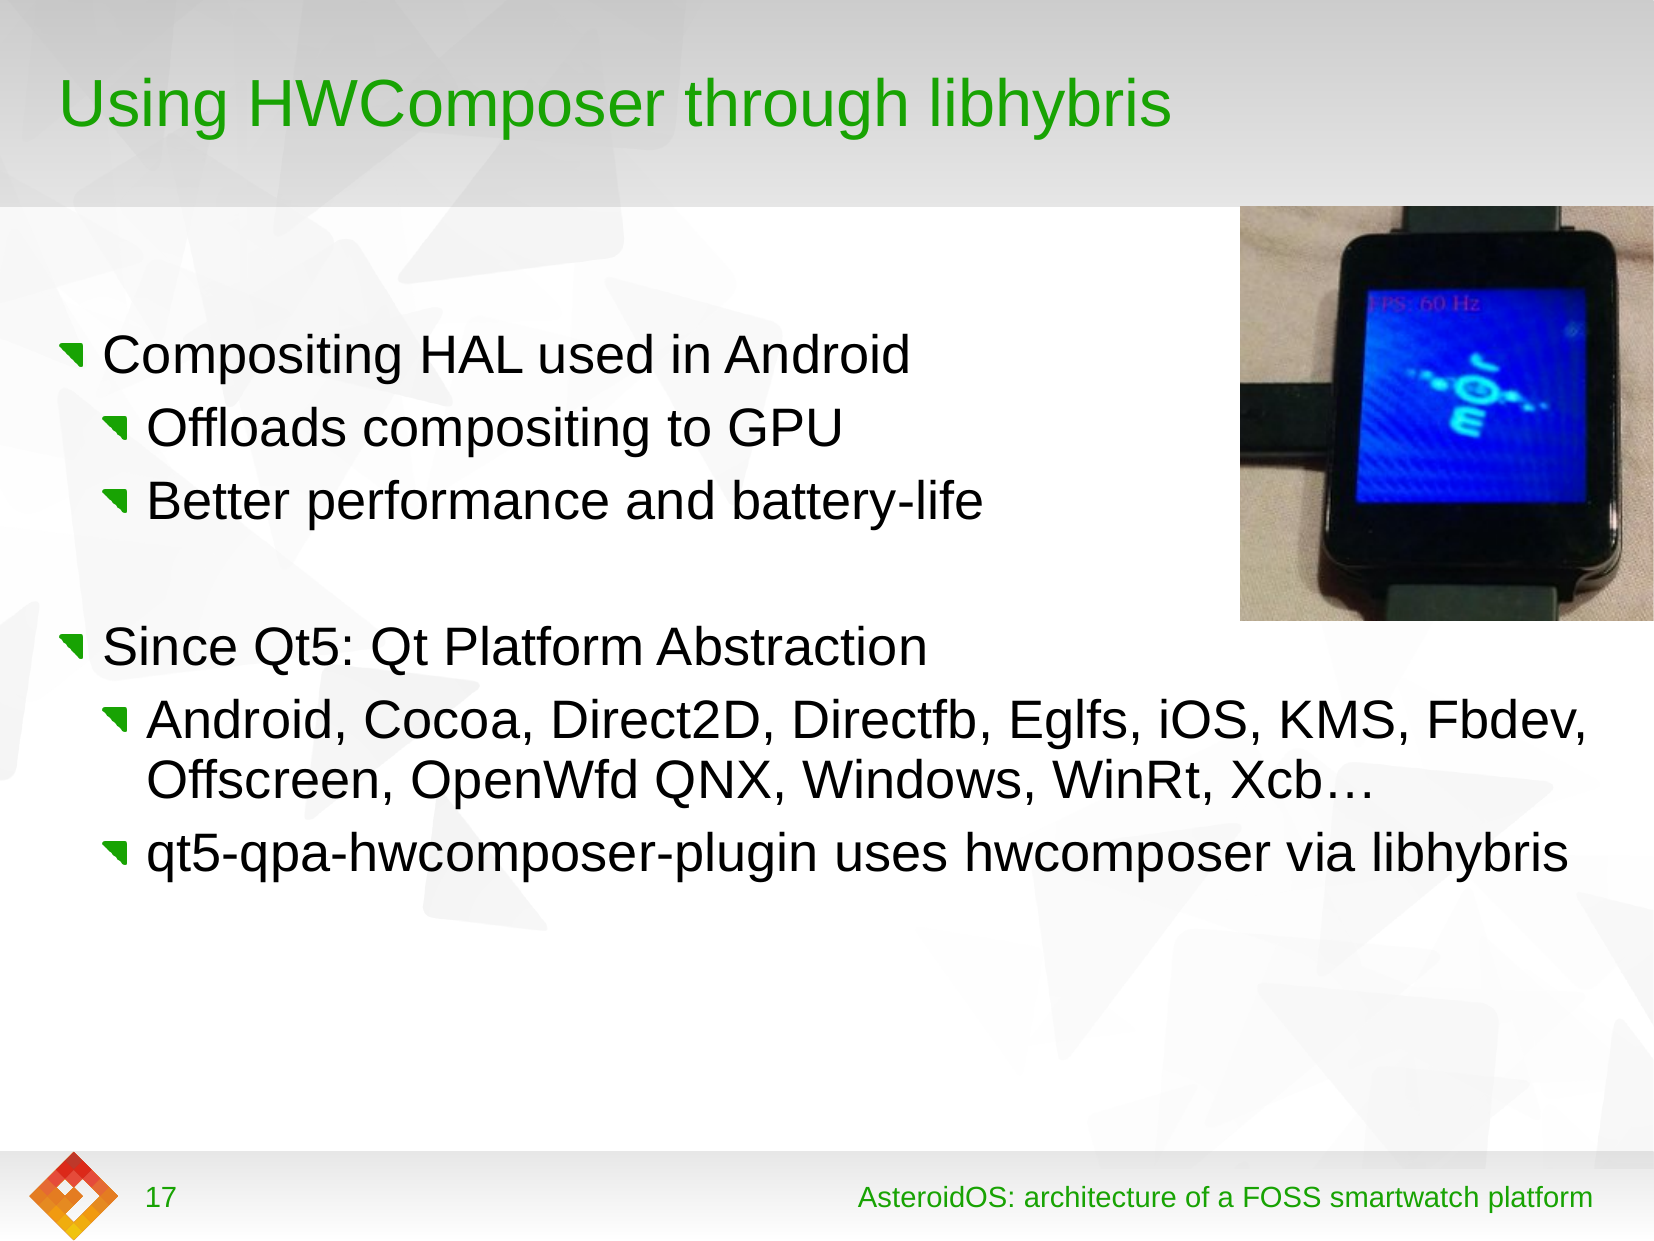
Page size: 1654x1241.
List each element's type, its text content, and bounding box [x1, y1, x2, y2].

picture [0, 0, 783, 931]
picture [915, 206, 1654, 1169]
list Compositing HAL used in Android Offloads compositing to GPU Better performance and battery-life Since Qt5: Qt Platform Abstraction Android, Cocoa, Direct2D, Directfb, Eglfs, iOS, KMS, Fbdev, Offscreen, OpenWfd QNX, Windows, WinRt, Xcb… qt5-qpa-hwcomposer-plugin uses hwcomposer via libhybris [59, 324, 1595, 1115]
title Using HWComposer through libhybris [59, 29, 1595, 178]
